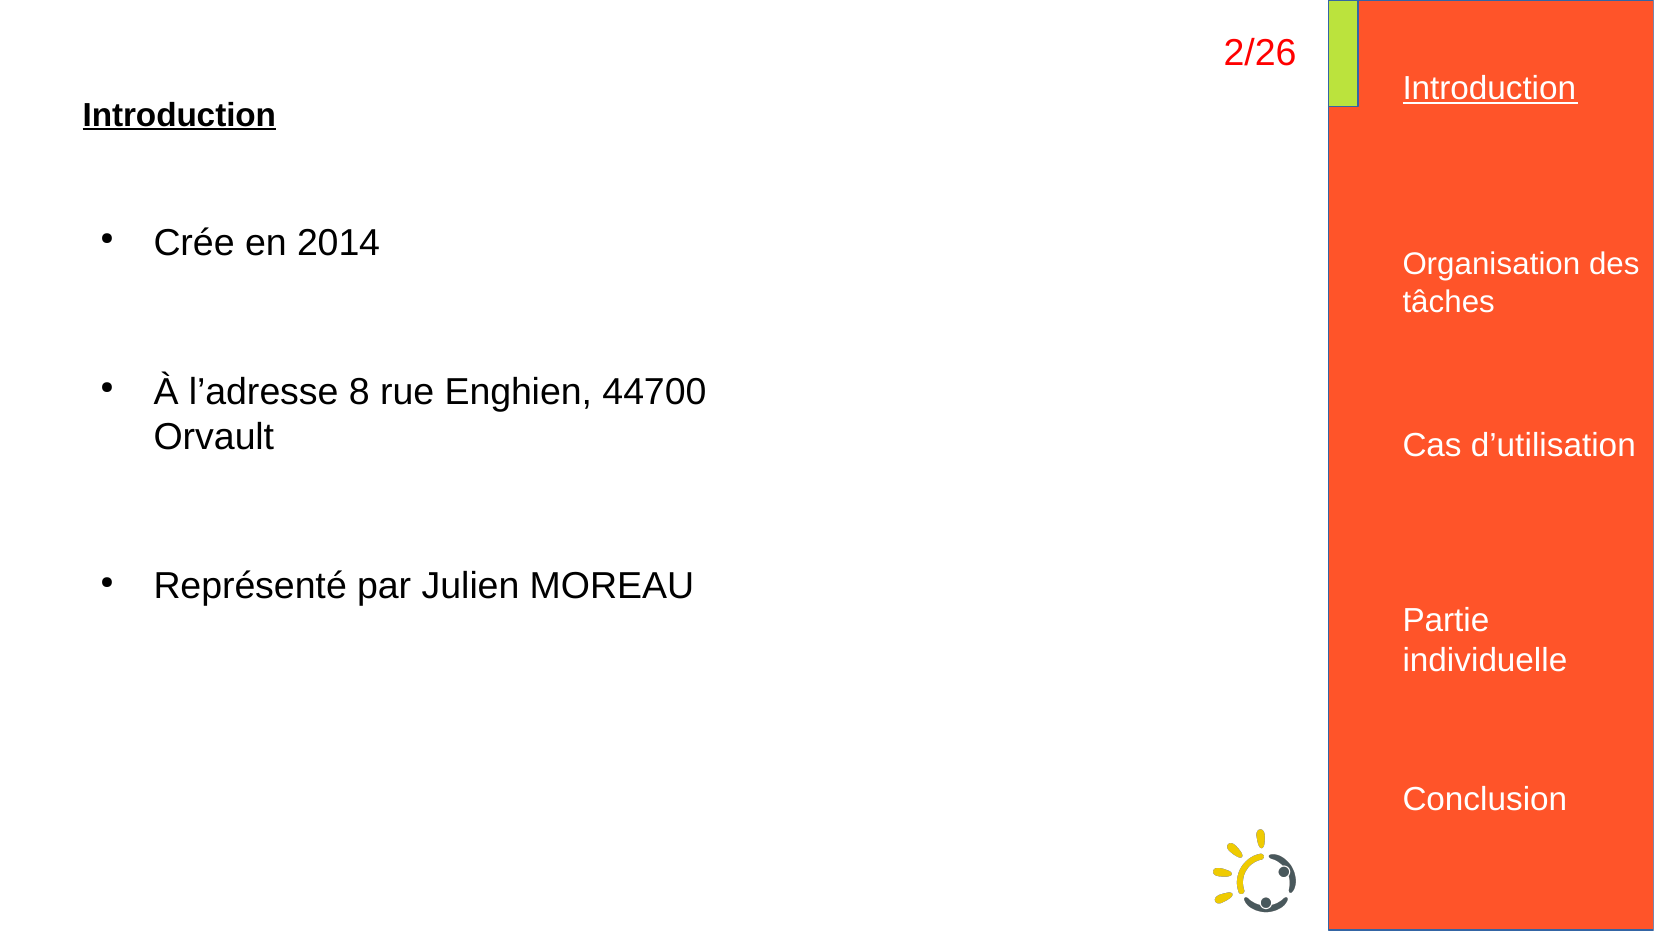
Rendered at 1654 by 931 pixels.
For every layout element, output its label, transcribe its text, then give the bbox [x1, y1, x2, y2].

picture [1210, 826, 1300, 916]
text_box [1328, 0, 1359, 107]
list Crée en 2014 À l’adresse 8 rue Enghien, 44700 Orvault Représenté par Julien MOREAU [82, 217, 809, 757]
title Introduction [82, 37, 1157, 193]
